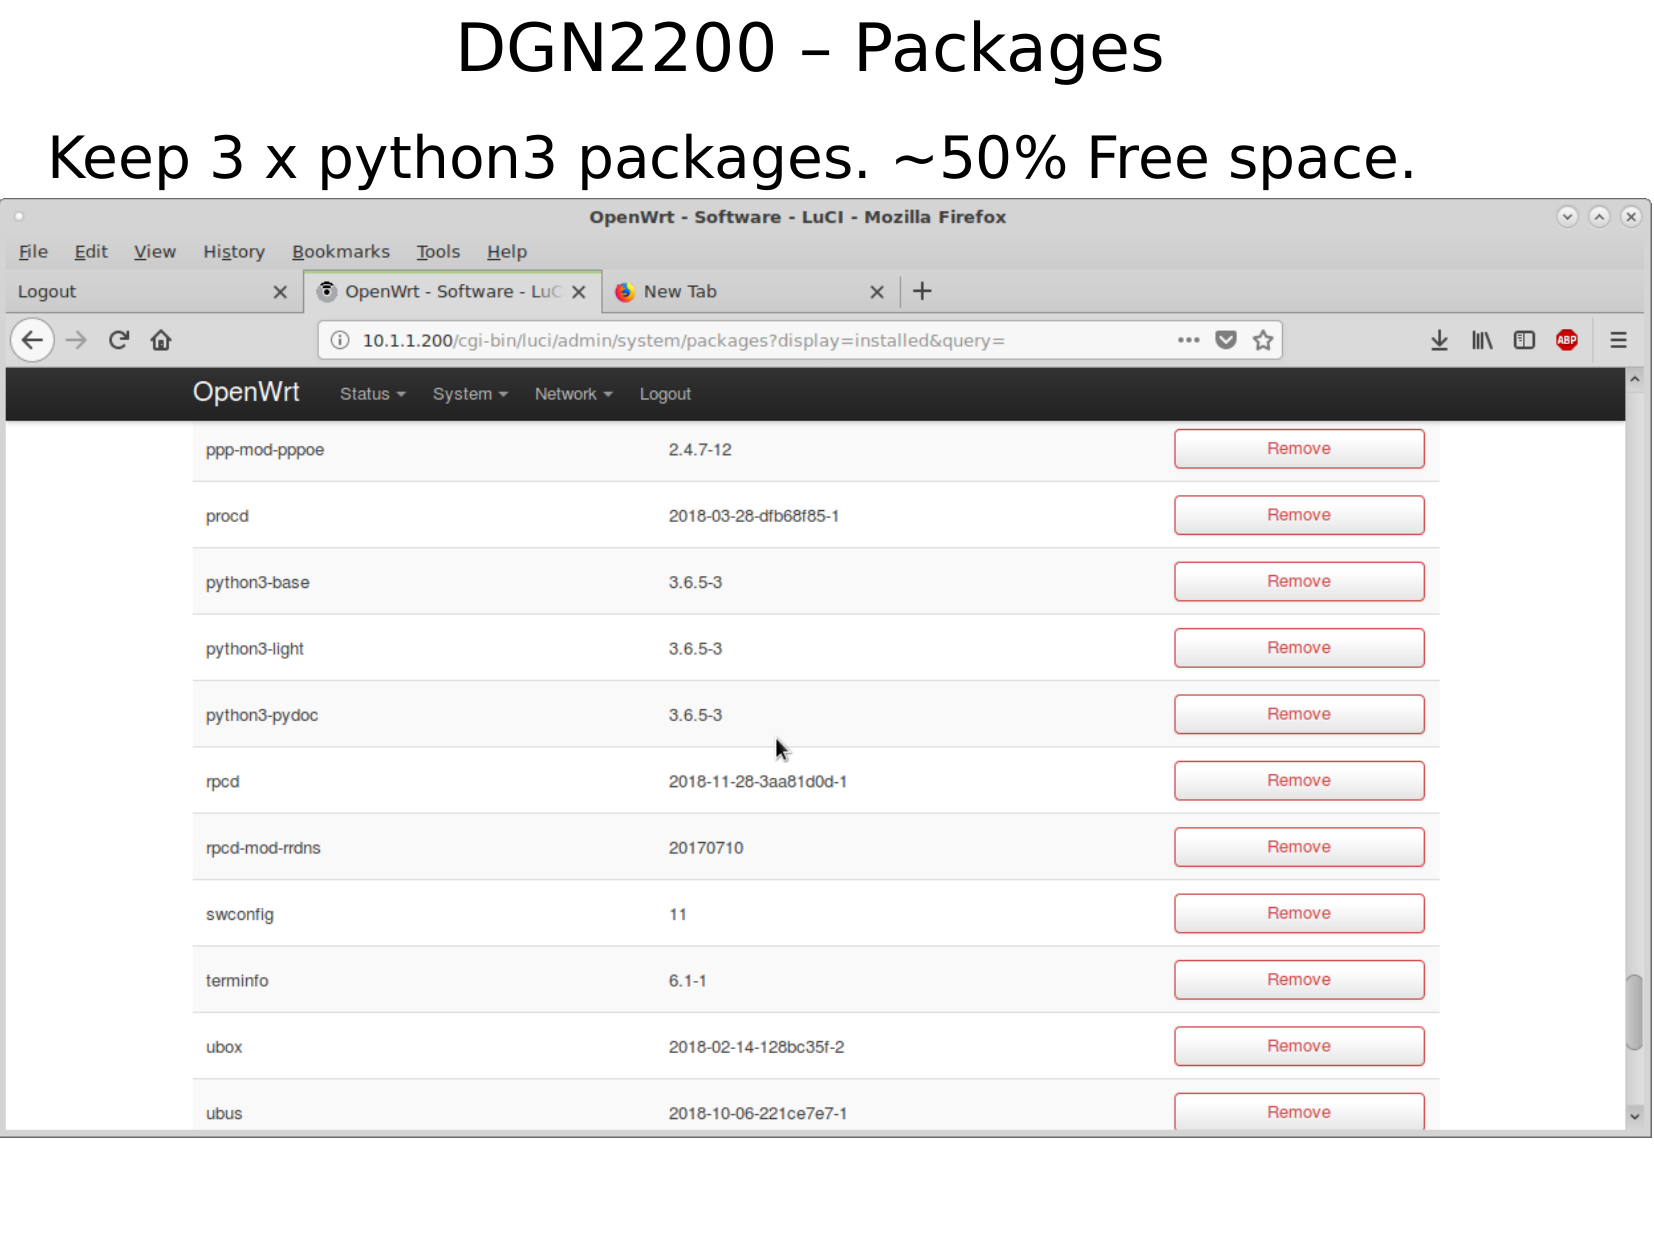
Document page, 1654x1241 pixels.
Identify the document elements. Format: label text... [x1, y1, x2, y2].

picture [0, 198, 1652, 1138]
title DGN2200 – Packages [0, 0, 1642, 98]
text_box Keep 3 x python3 packages. ~50% Free space. [47, 118, 1630, 198]
